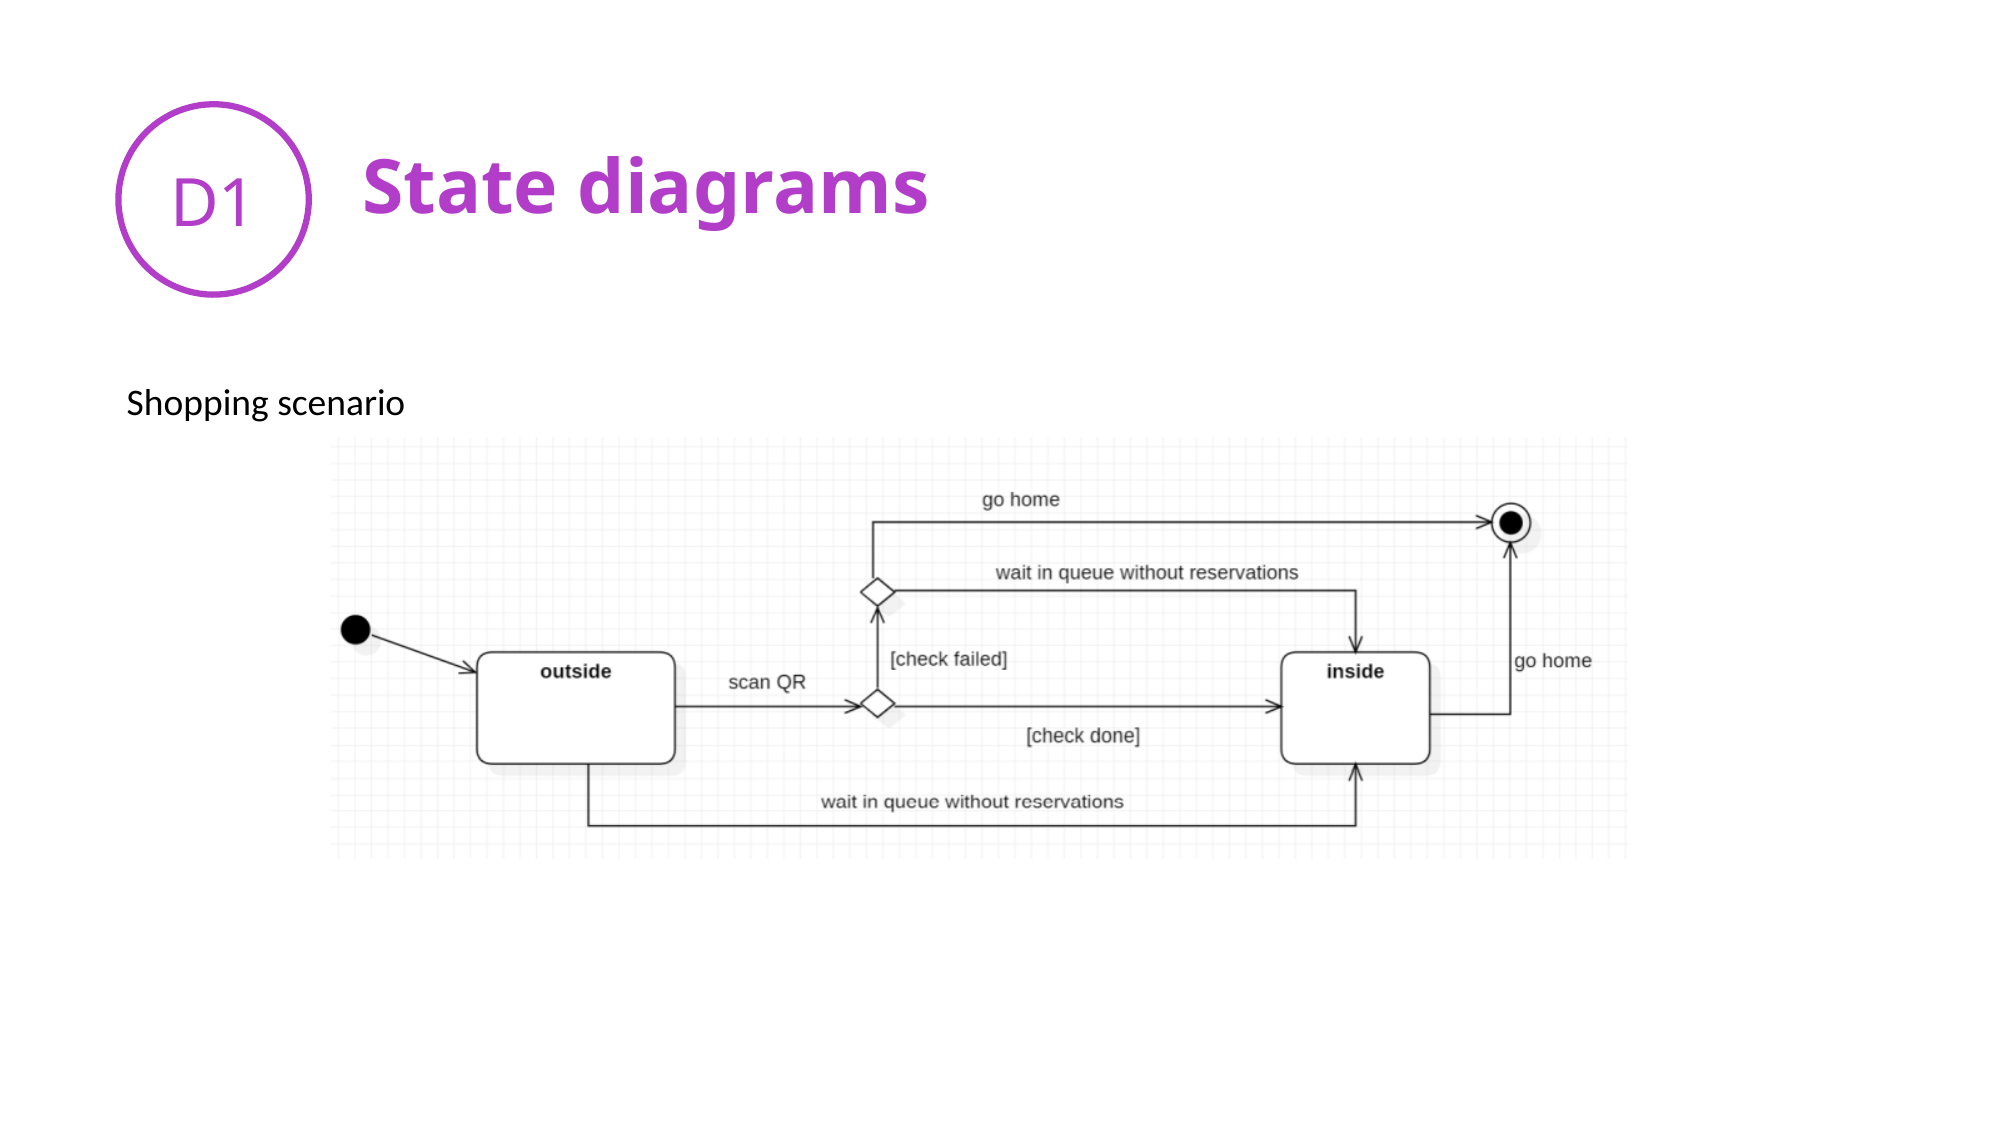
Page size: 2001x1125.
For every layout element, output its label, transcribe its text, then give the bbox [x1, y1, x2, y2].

text_box Shopping scenario [111, 370, 506, 477]
list State diagrams [347, 141, 1756, 258]
picture [327, 437, 1628, 859]
text_box D1 [118, 104, 309, 295]
